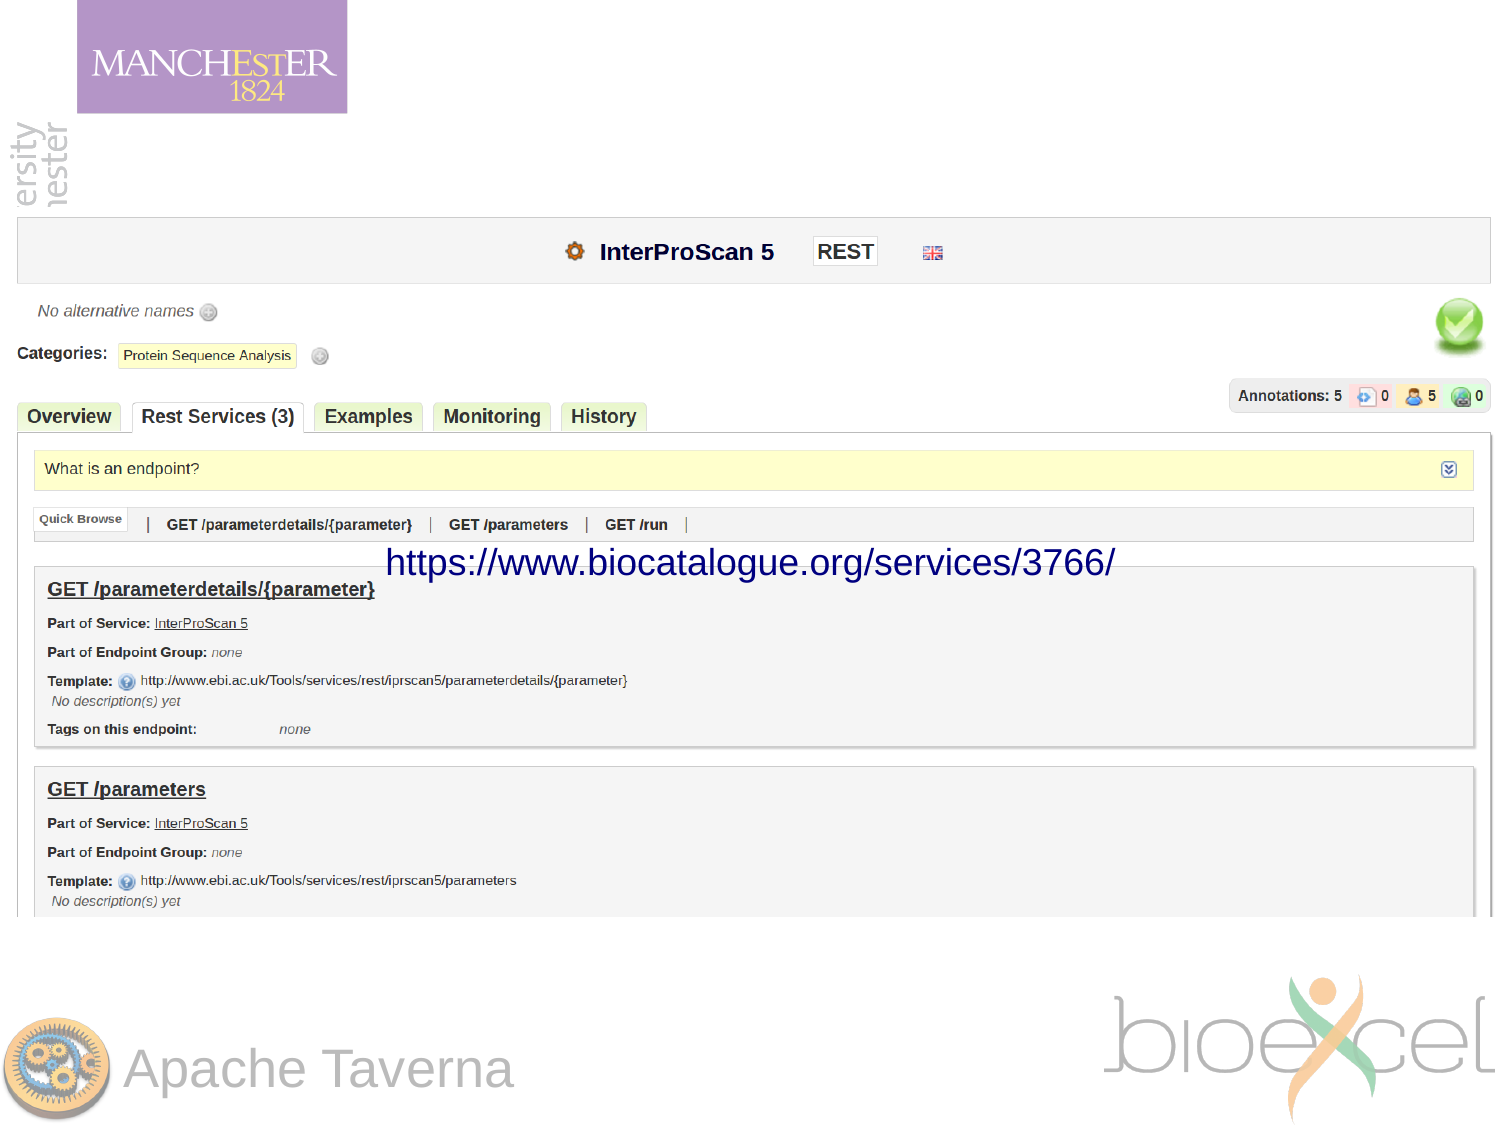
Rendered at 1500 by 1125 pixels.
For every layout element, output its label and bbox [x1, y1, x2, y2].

picture [0, 207, 1500, 917]
